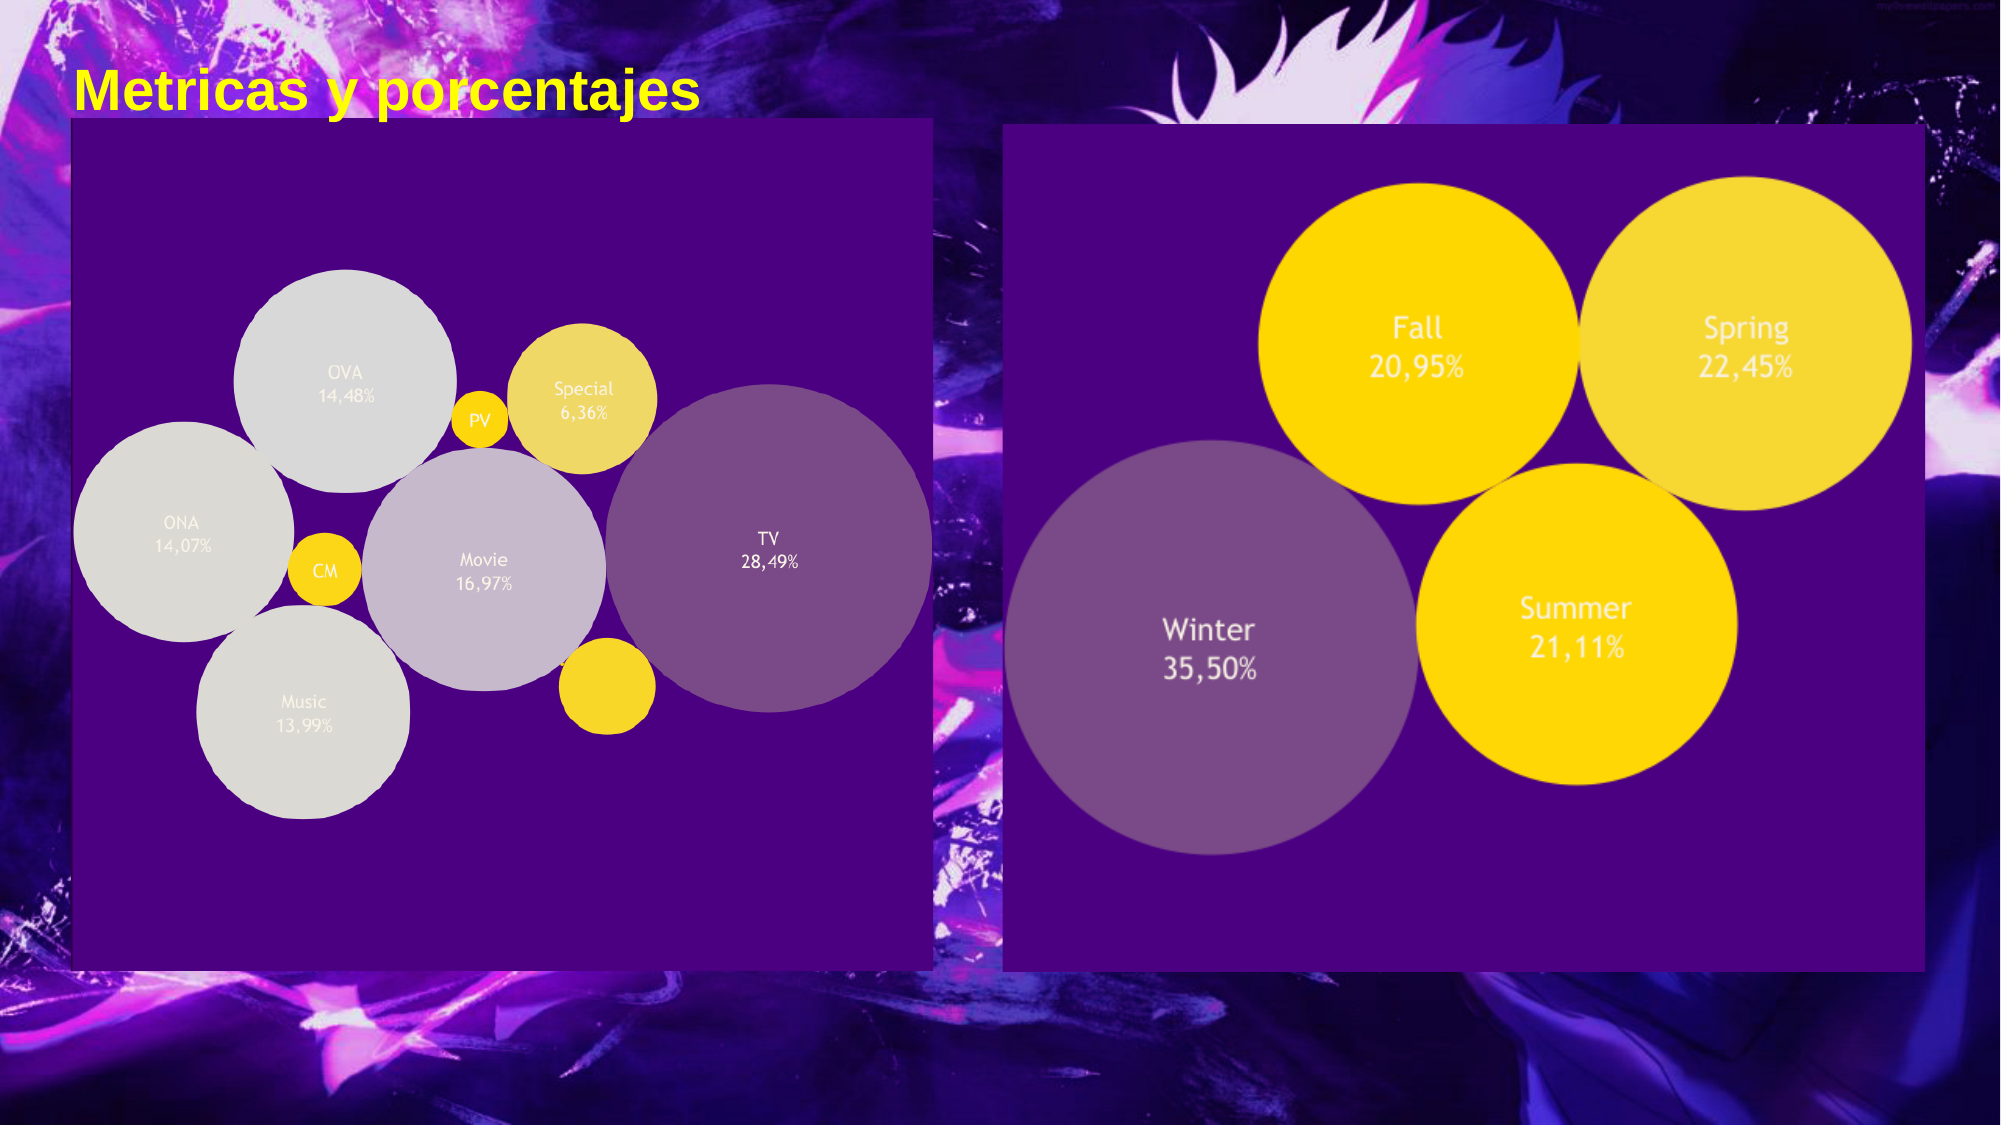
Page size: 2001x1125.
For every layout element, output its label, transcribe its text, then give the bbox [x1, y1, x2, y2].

picture [0, 0, 2001, 1125]
text_box Metricas y porcentajes [59, 50, 718, 132]
